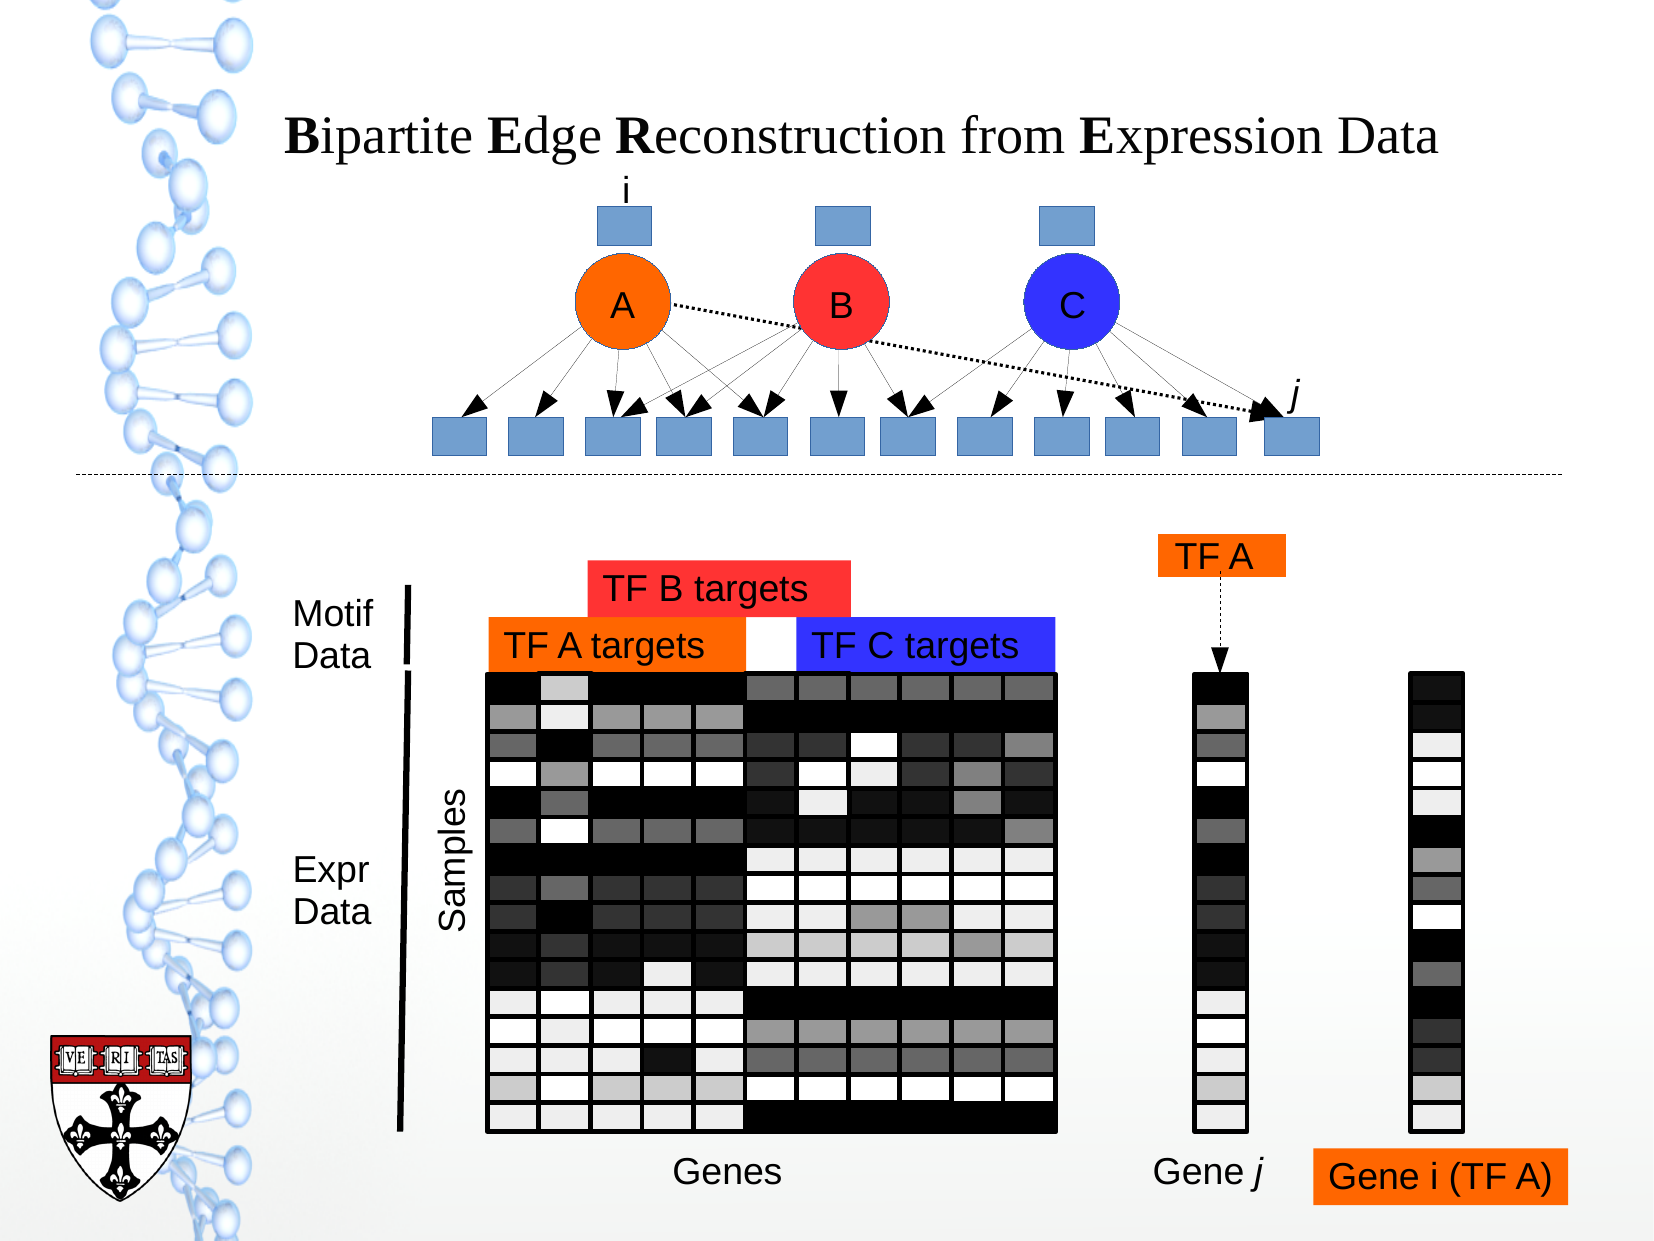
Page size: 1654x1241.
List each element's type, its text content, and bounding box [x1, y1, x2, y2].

text_box Gene i (TF A) [1313, 1148, 1569, 1206]
text_box [1105, 417, 1160, 456]
text_box [1023, 253, 1120, 350]
text_box [508, 417, 564, 456]
text_box [810, 417, 865, 456]
text_box [957, 417, 1013, 456]
text_box TF B targets [587, 560, 851, 618]
text_box [656, 417, 712, 456]
text_box [1182, 417, 1237, 456]
text_box [1410, 673, 1464, 1132]
text_box [733, 417, 788, 456]
text_box Genes [657, 1143, 828, 1200]
text_box Samples [423, 773, 487, 949]
picture [0, 0, 1654, 1241]
text_box TF A [1159, 527, 1302, 585]
text_box [1264, 417, 1320, 456]
text_box [585, 417, 641, 456]
text_box [1039, 206, 1095, 246]
title Bipartite Edge Reconstruction from Expression Data [118, 31, 1607, 239]
text_box [432, 417, 487, 456]
text_box [597, 206, 652, 246]
text_box C [1044, 277, 1102, 334]
text_box TF A targets [488, 617, 747, 673]
text_box B [814, 277, 869, 334]
text_box j [1276, 364, 1315, 422]
text_box [793, 253, 890, 350]
text_box i [607, 162, 646, 219]
text_box Expr Data [277, 841, 401, 1000]
text_box TF C targets [796, 617, 1056, 673]
text_box [1194, 673, 1248, 1132]
text_box [487, 673, 1056, 1132]
text_box [815, 206, 871, 246]
text_box Motif Data [277, 584, 401, 744]
text_box [1034, 417, 1090, 456]
text_box [575, 253, 671, 350]
text_box Gene j [1137, 1143, 1308, 1200]
text_box [880, 417, 936, 456]
text_box A [595, 277, 651, 334]
